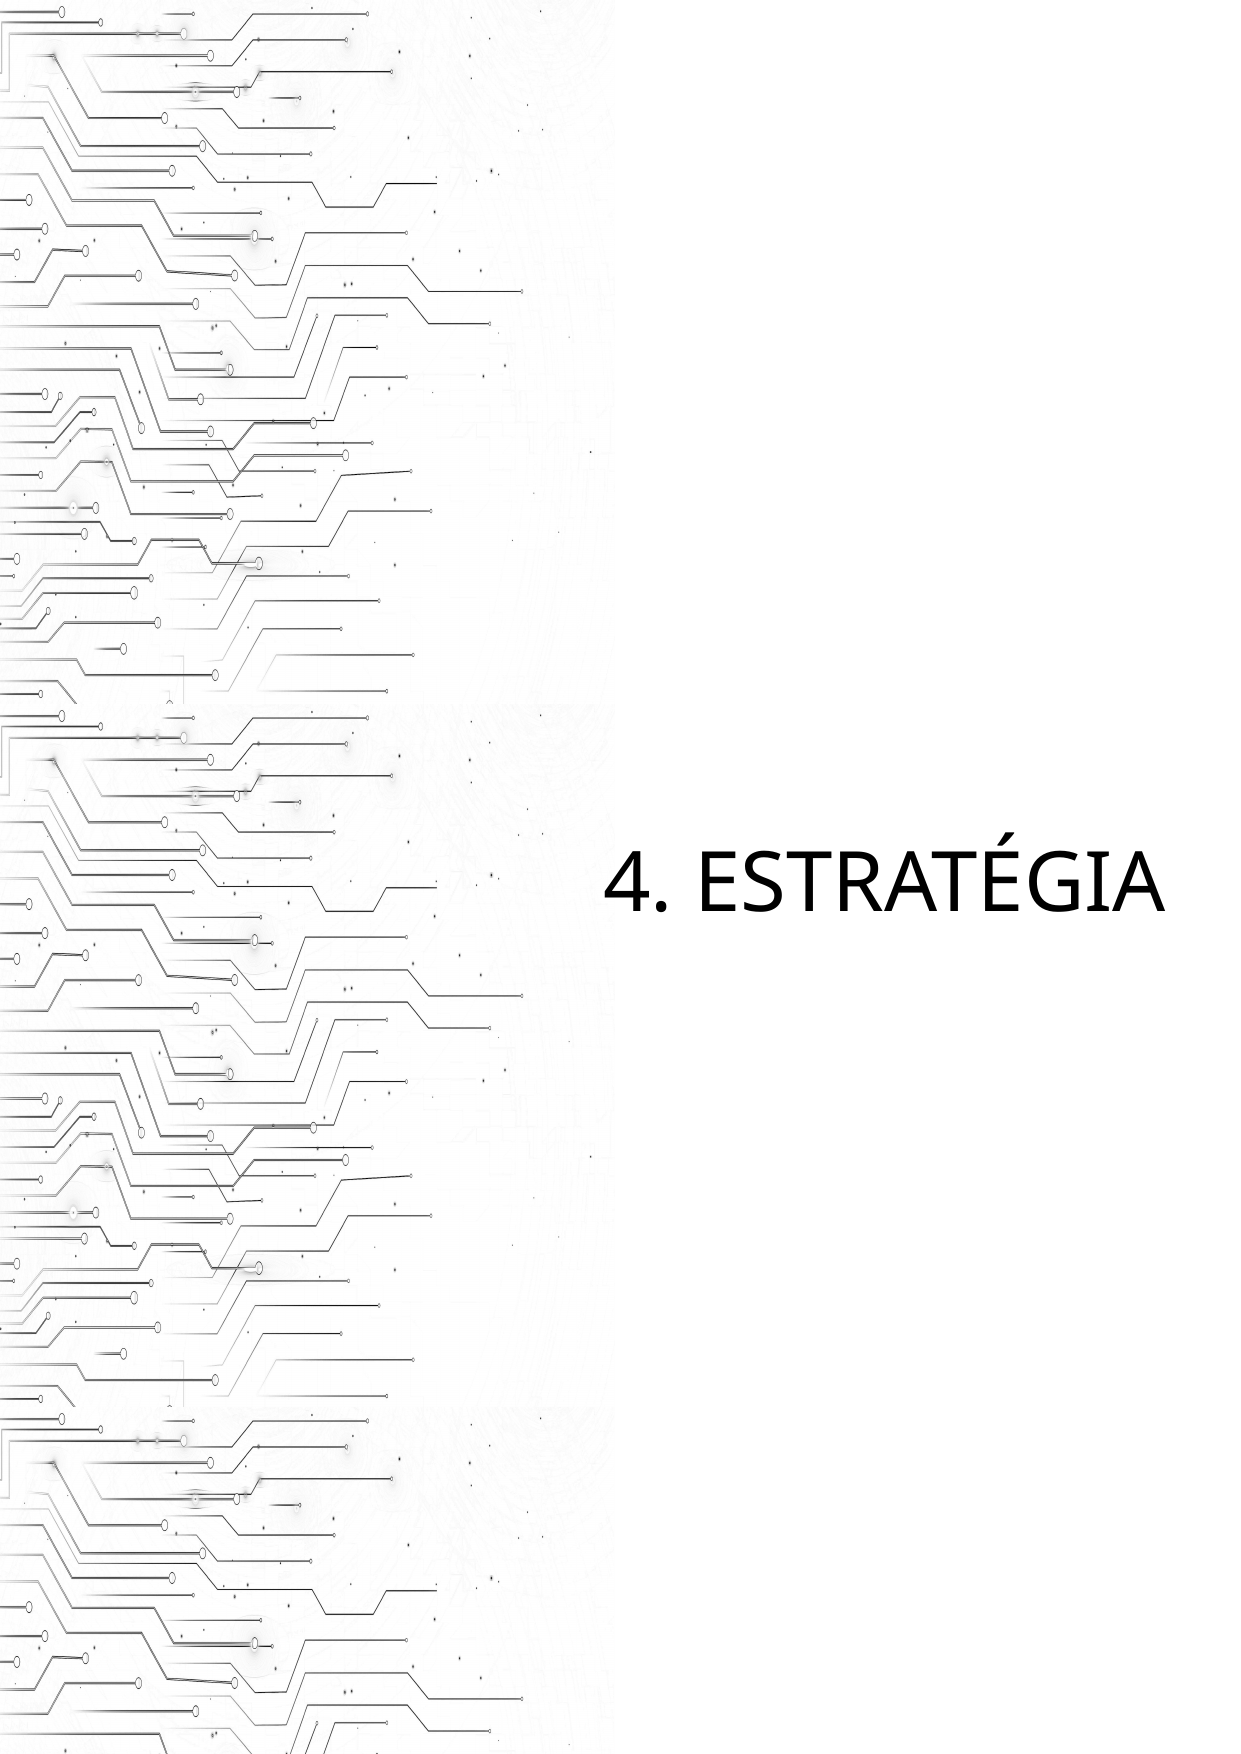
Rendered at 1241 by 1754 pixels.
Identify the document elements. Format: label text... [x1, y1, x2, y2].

picture [0, 0, 615, 1754]
text_box 4. ESTRATÉGIA [442, 815, 1182, 940]
